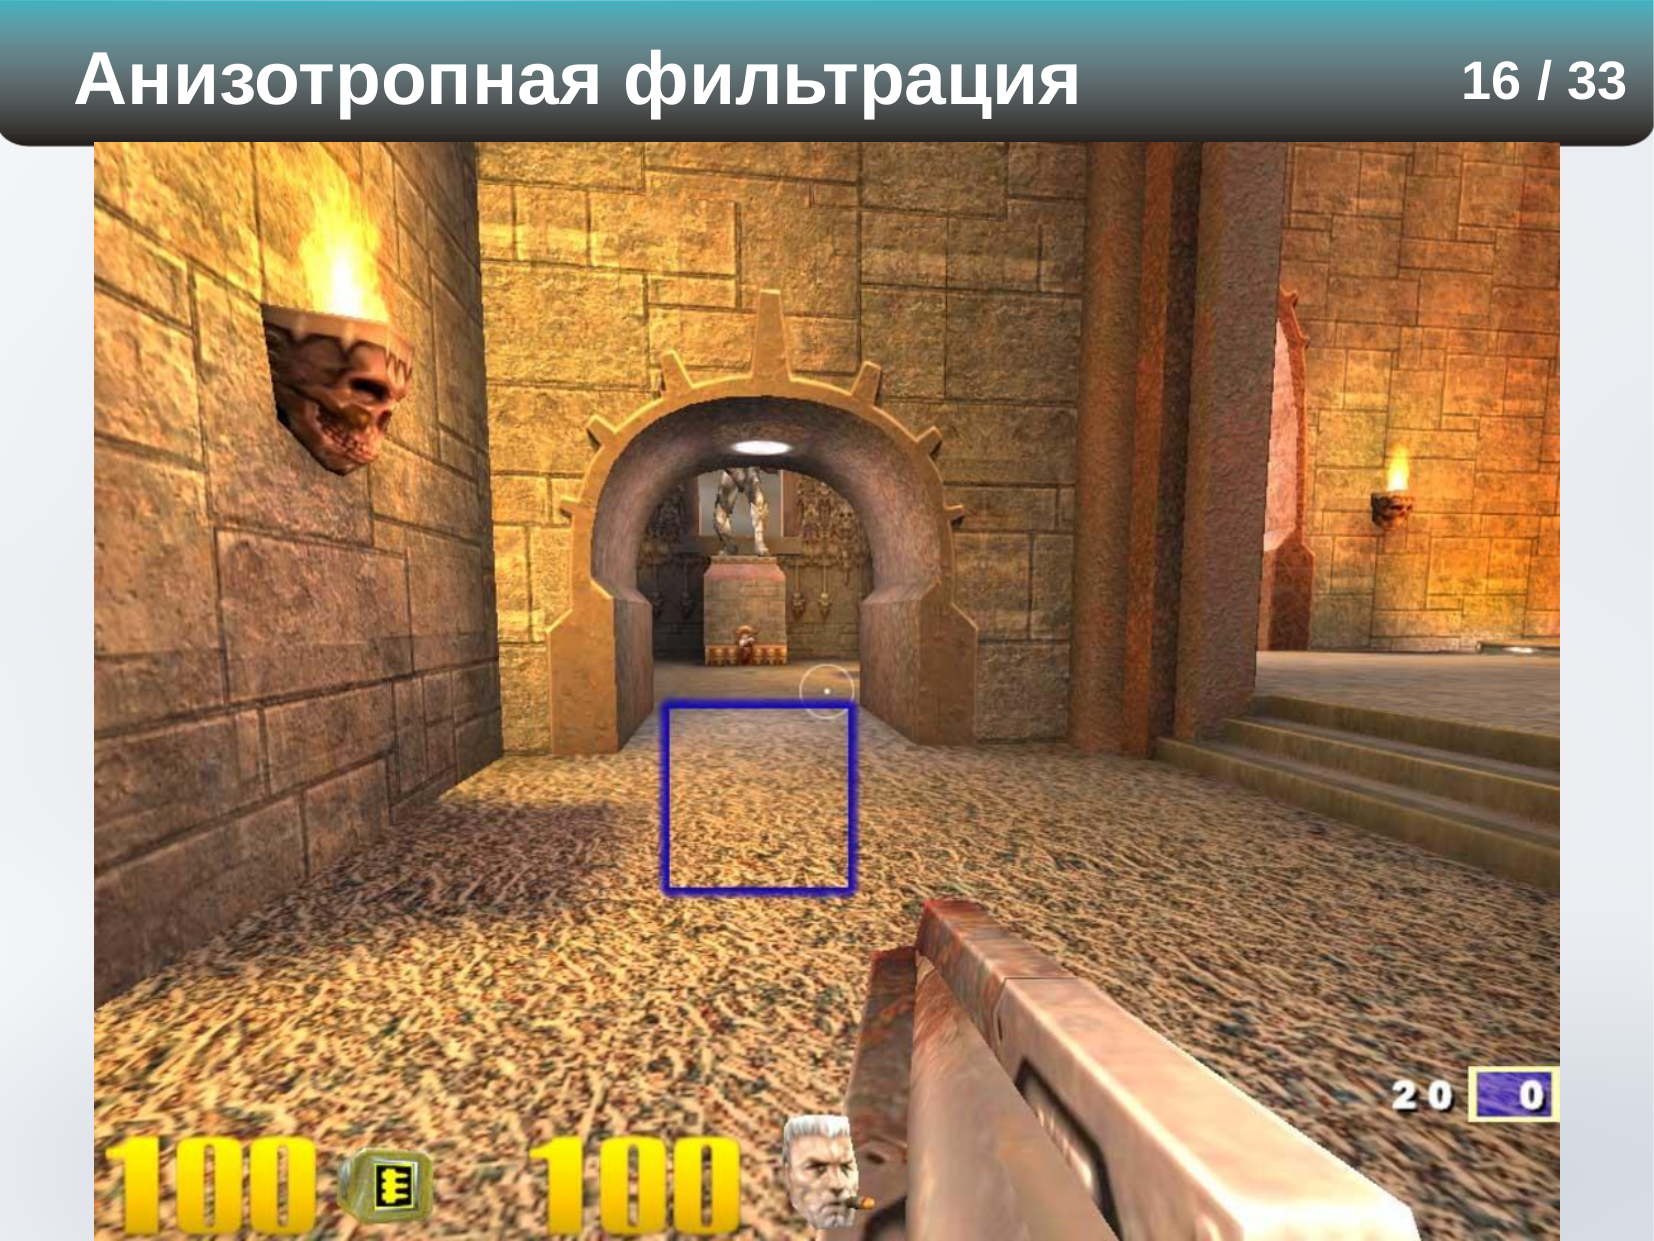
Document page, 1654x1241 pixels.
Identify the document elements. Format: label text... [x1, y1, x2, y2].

text_box Анизотропная фильтрация [59, 29, 1152, 129]
picture [0, 0, 1654, 1241]
text_box <number> / 33 [1446, 42, 1654, 179]
